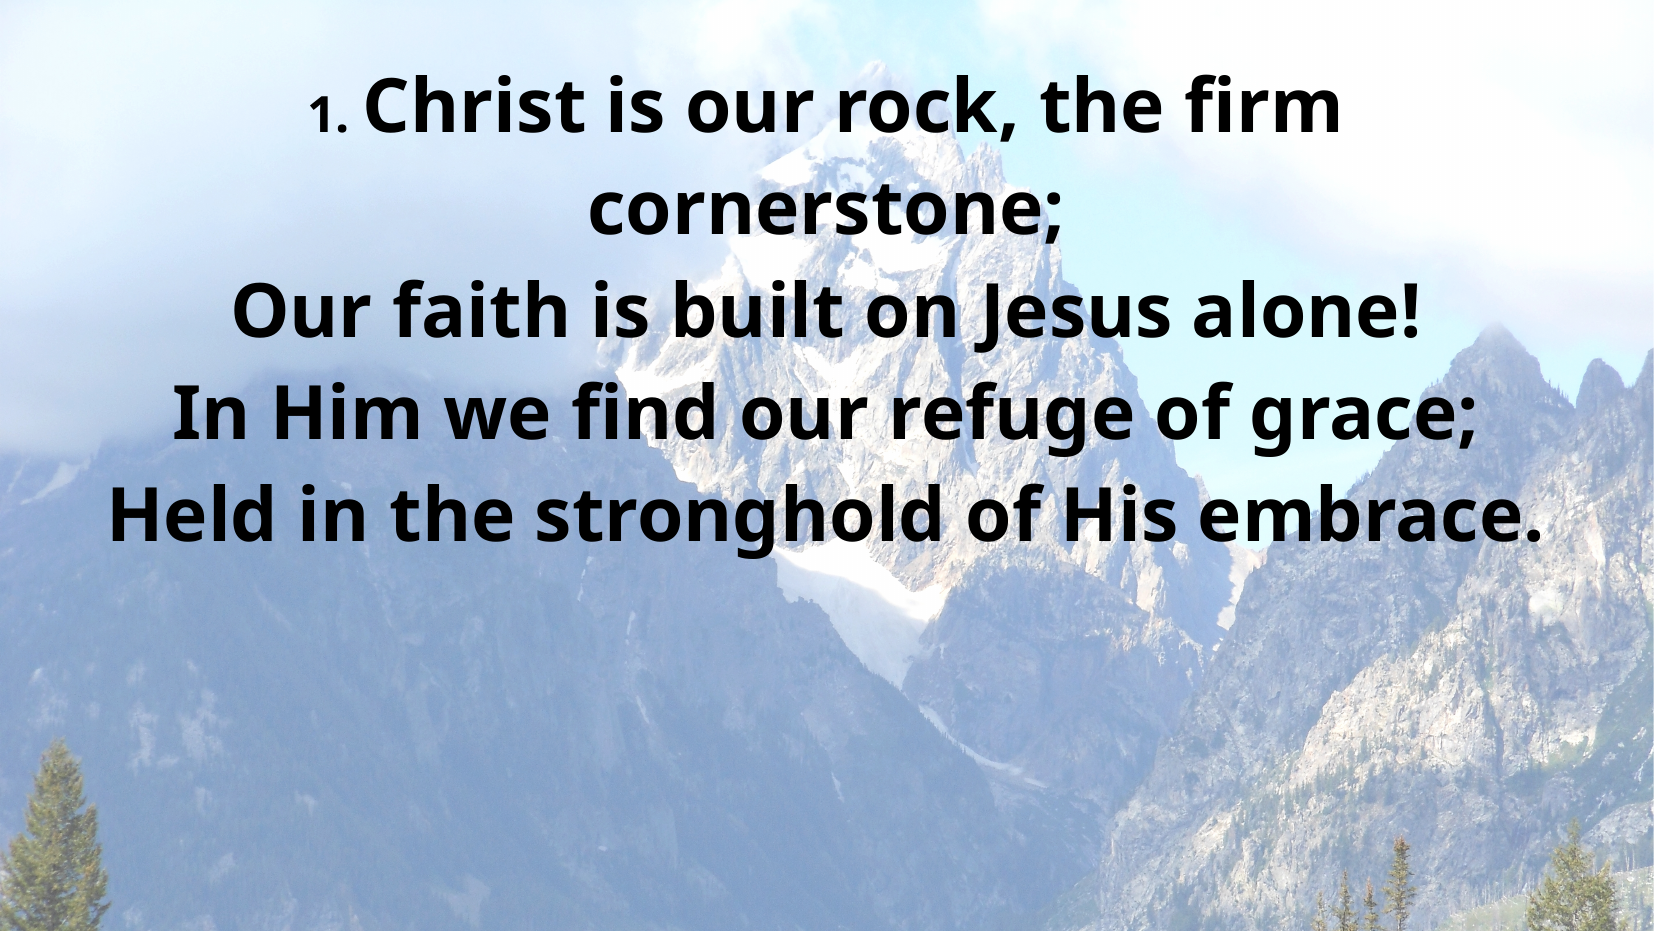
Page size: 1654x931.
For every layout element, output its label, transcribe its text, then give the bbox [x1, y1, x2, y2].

text_box 1. Christ is our rock, the firm cornerstone; Our faith is built on Jesus alone! In Him we find our refuge of grace; Held in the stronghold of His embrace. [76, 44, 1577, 459]
picture [0, 0, 1654, 931]
